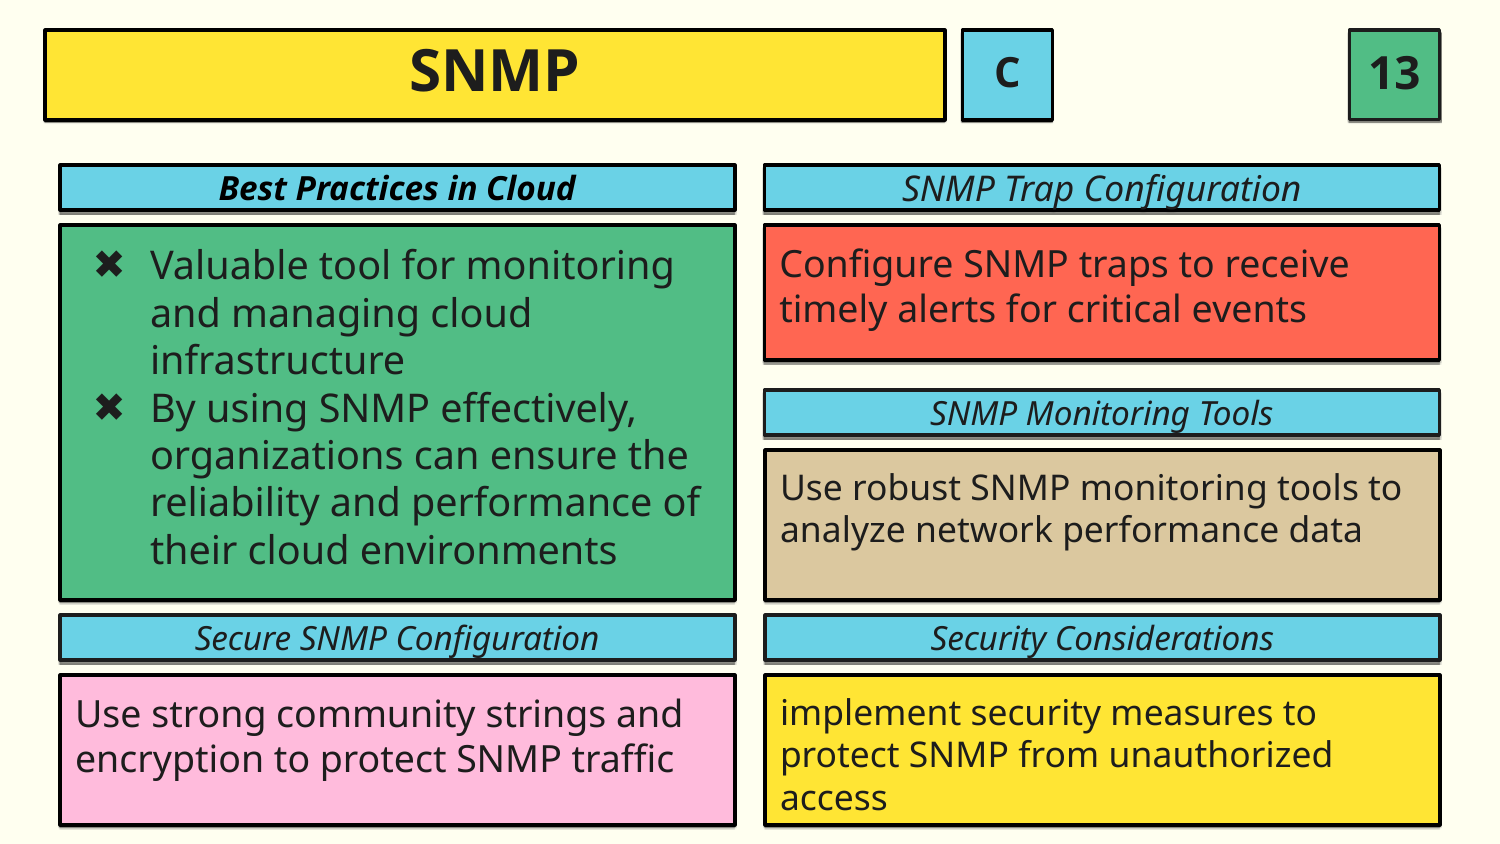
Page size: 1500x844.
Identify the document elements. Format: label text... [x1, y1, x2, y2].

list Use robust SNMP monitoring tools to analyze network performance data [765, 450, 1440, 600]
subtitle Secure SNMP Configuration [60, 615, 735, 660]
subtitle SNMP Trap Configuration [764, 165, 1440, 210]
list Use strong community strings and encryption to protect SNMP traffic [60, 675, 735, 825]
list implement security measures to protect SNMP from unauthorized access [765, 675, 1440, 825]
title SNMP [45, 30, 945, 120]
list Configure SNMP traps to receive timely alerts for critical events [764, 225, 1440, 360]
title C [962, 30, 1053, 120]
subtitle Best Practices in Cloud [60, 165, 735, 210]
subtitle Security Considerations [765, 615, 1440, 660]
list Valuable tool for monitoring and managing cloud infrastructure By using SNMP effectively, organizations can ensure the reliability and performance of their cloud environments [60, 225, 735, 600]
subtitle SNMP Monitoring Tools [764, 390, 1440, 435]
